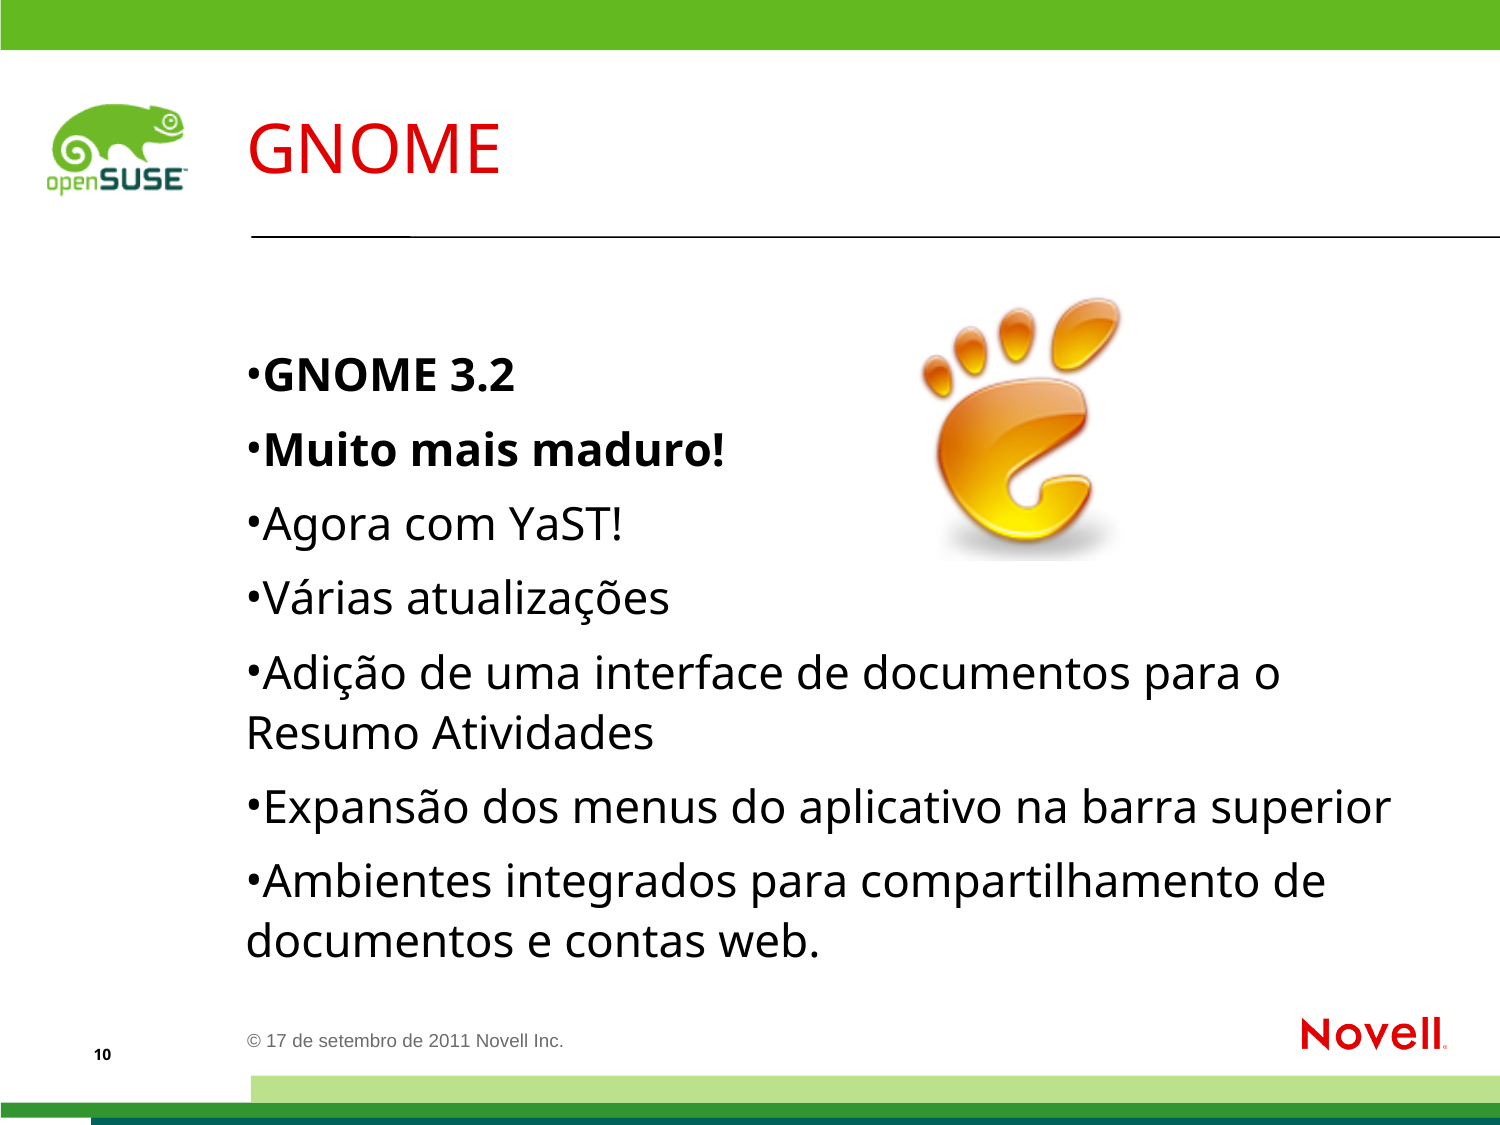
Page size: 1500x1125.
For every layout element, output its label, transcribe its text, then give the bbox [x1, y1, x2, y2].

list GNOME 3.2 Muito mais maduro! Agora com YaST! Várias atualizações Adição de uma interface de documentos para o Resumo Atividades Expansão dos menus do aplicativo na barra superior Ambientes integrados para compartilhamento de documentos e contas web. [245, 267, 1458, 1010]
picture [885, 294, 1153, 562]
picture [47, 104, 188, 197]
picture [1295, 1011, 1453, 1056]
title GNOME [246, 68, 1409, 231]
